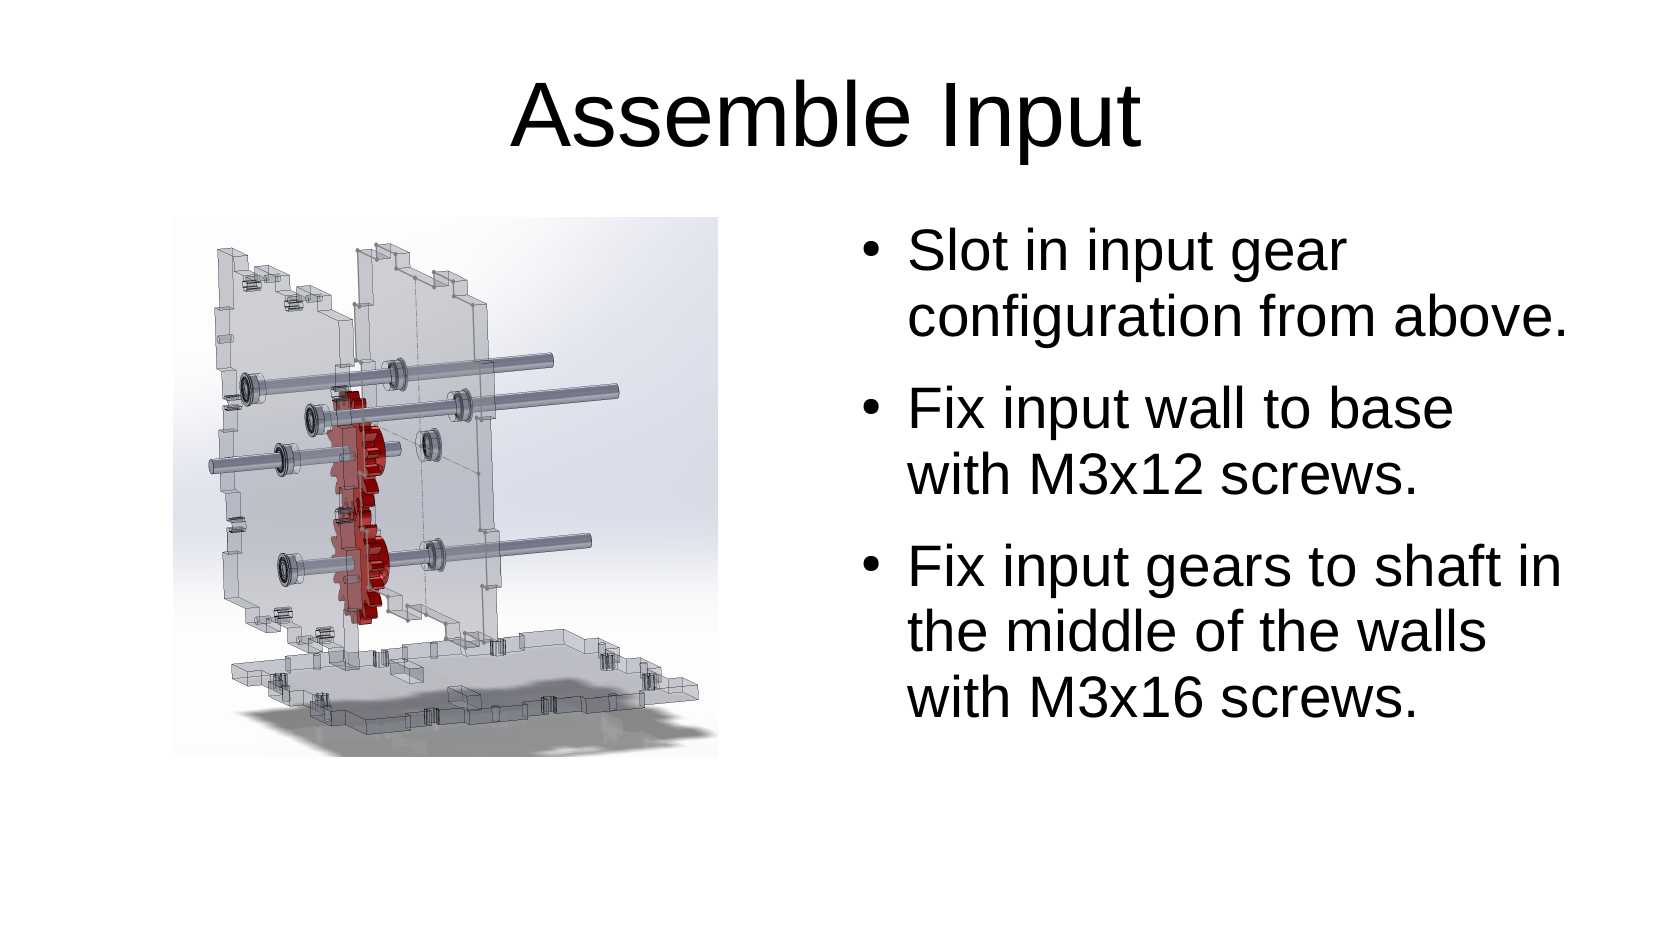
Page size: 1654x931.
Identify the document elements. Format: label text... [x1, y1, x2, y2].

list Slot in input gear configuration from above. Fix input wall to base with M3x12 screws. Fix input gears to shaft in the middle of the walls with M3x16 screws. [845, 217, 1572, 758]
picture [173, 217, 718, 758]
title Assemble Input [82, 37, 1571, 193]
